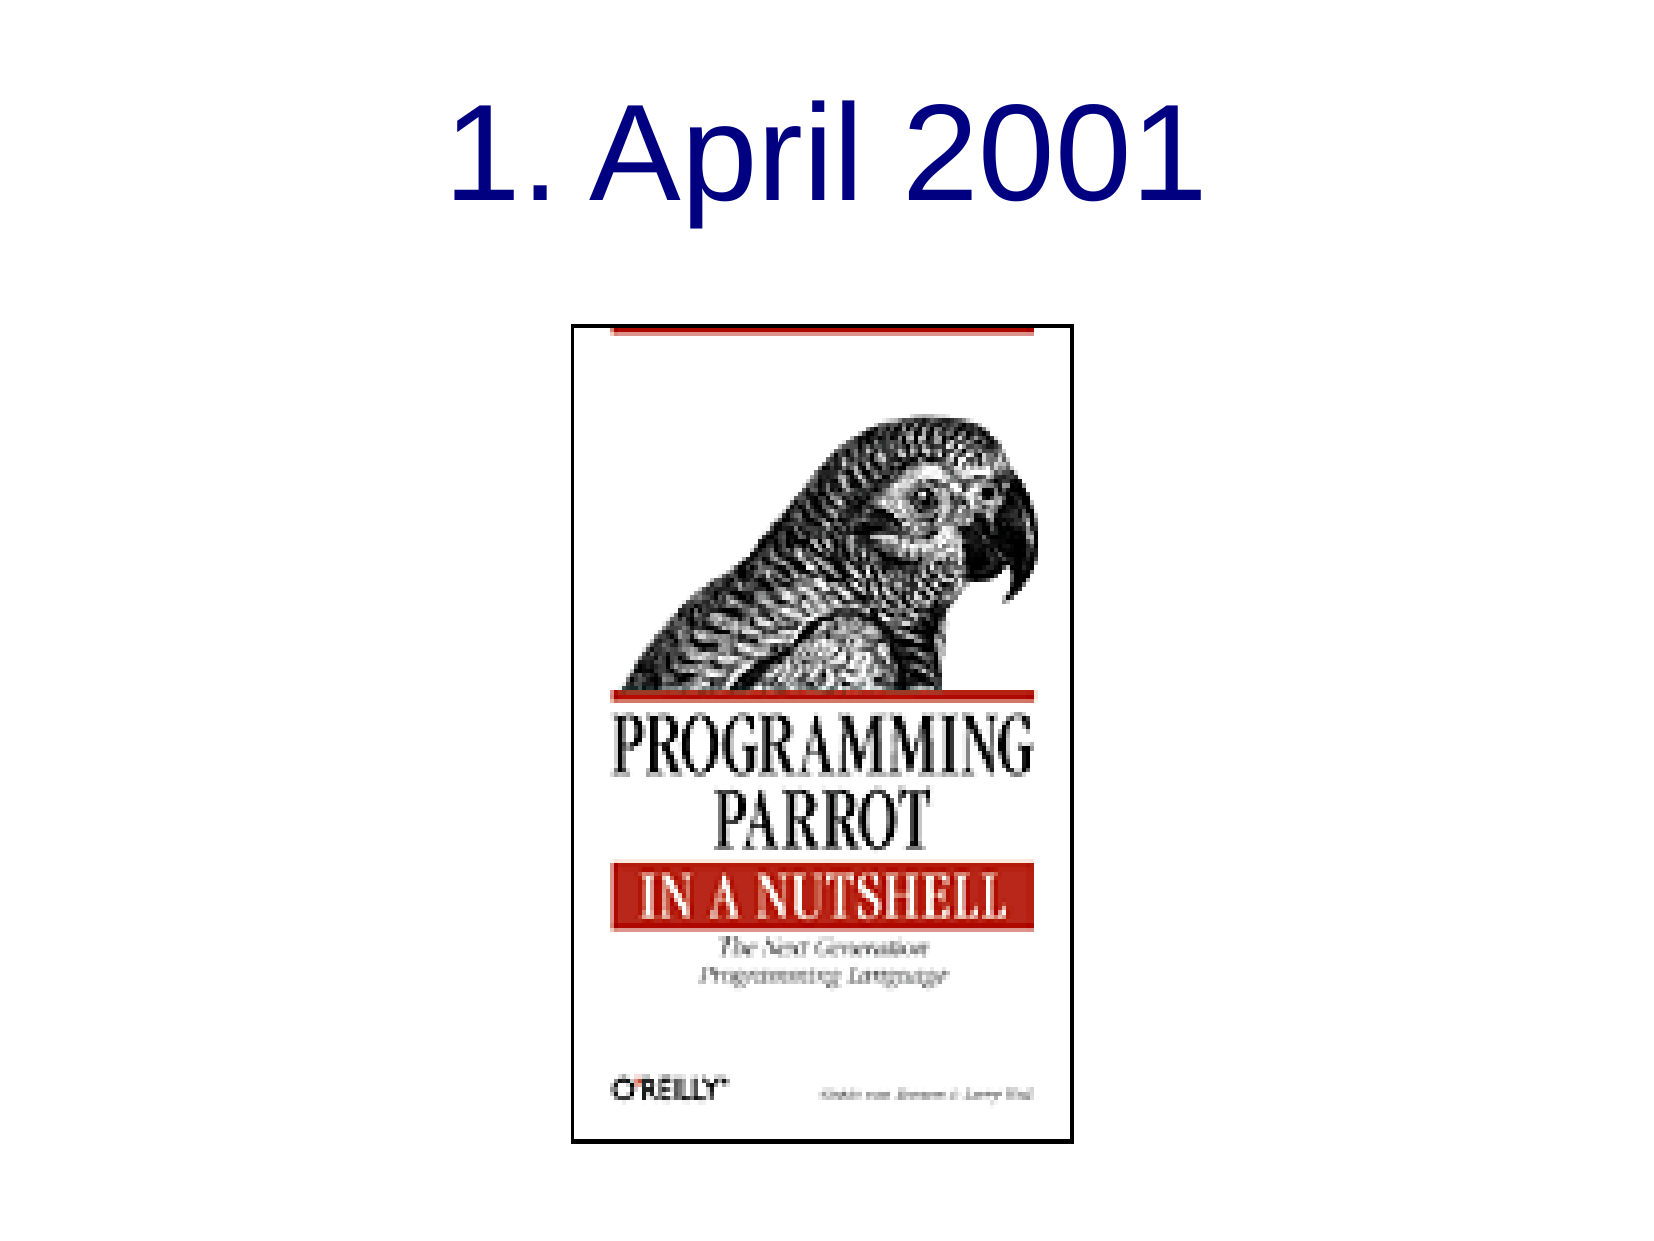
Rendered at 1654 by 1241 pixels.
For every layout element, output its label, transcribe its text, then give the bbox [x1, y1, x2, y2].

subtitle [82, 288, 1571, 1111]
picture [571, 324, 1074, 1144]
title 1. April 2001 [82, 49, 1571, 257]
